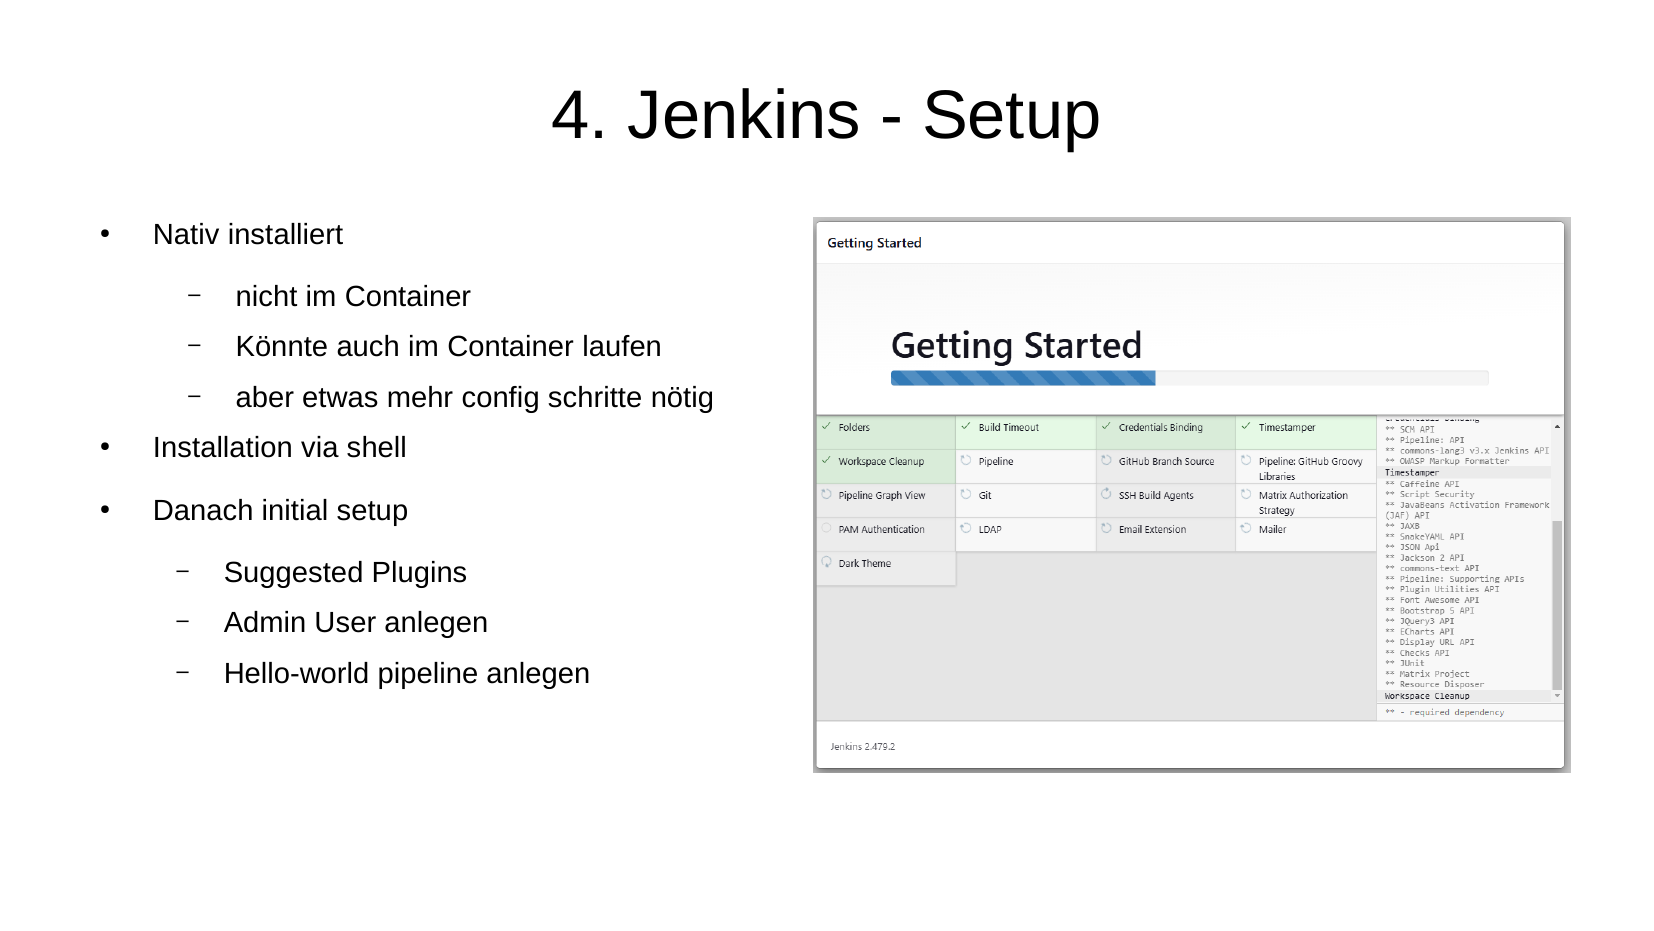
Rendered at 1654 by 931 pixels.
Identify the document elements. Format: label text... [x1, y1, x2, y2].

picture [813, 217, 1571, 773]
title 4. Jenkins - Setup [82, 37, 1571, 193]
list Nativ installiert nicht im Container Könnte auch im Container laufen aber etwas mehr config schritte nötig Installation via shell Danach initial setup Suggested Plugins Admin User anlegen Hello-world pipeline anlegen [82, 217, 1571, 886]
